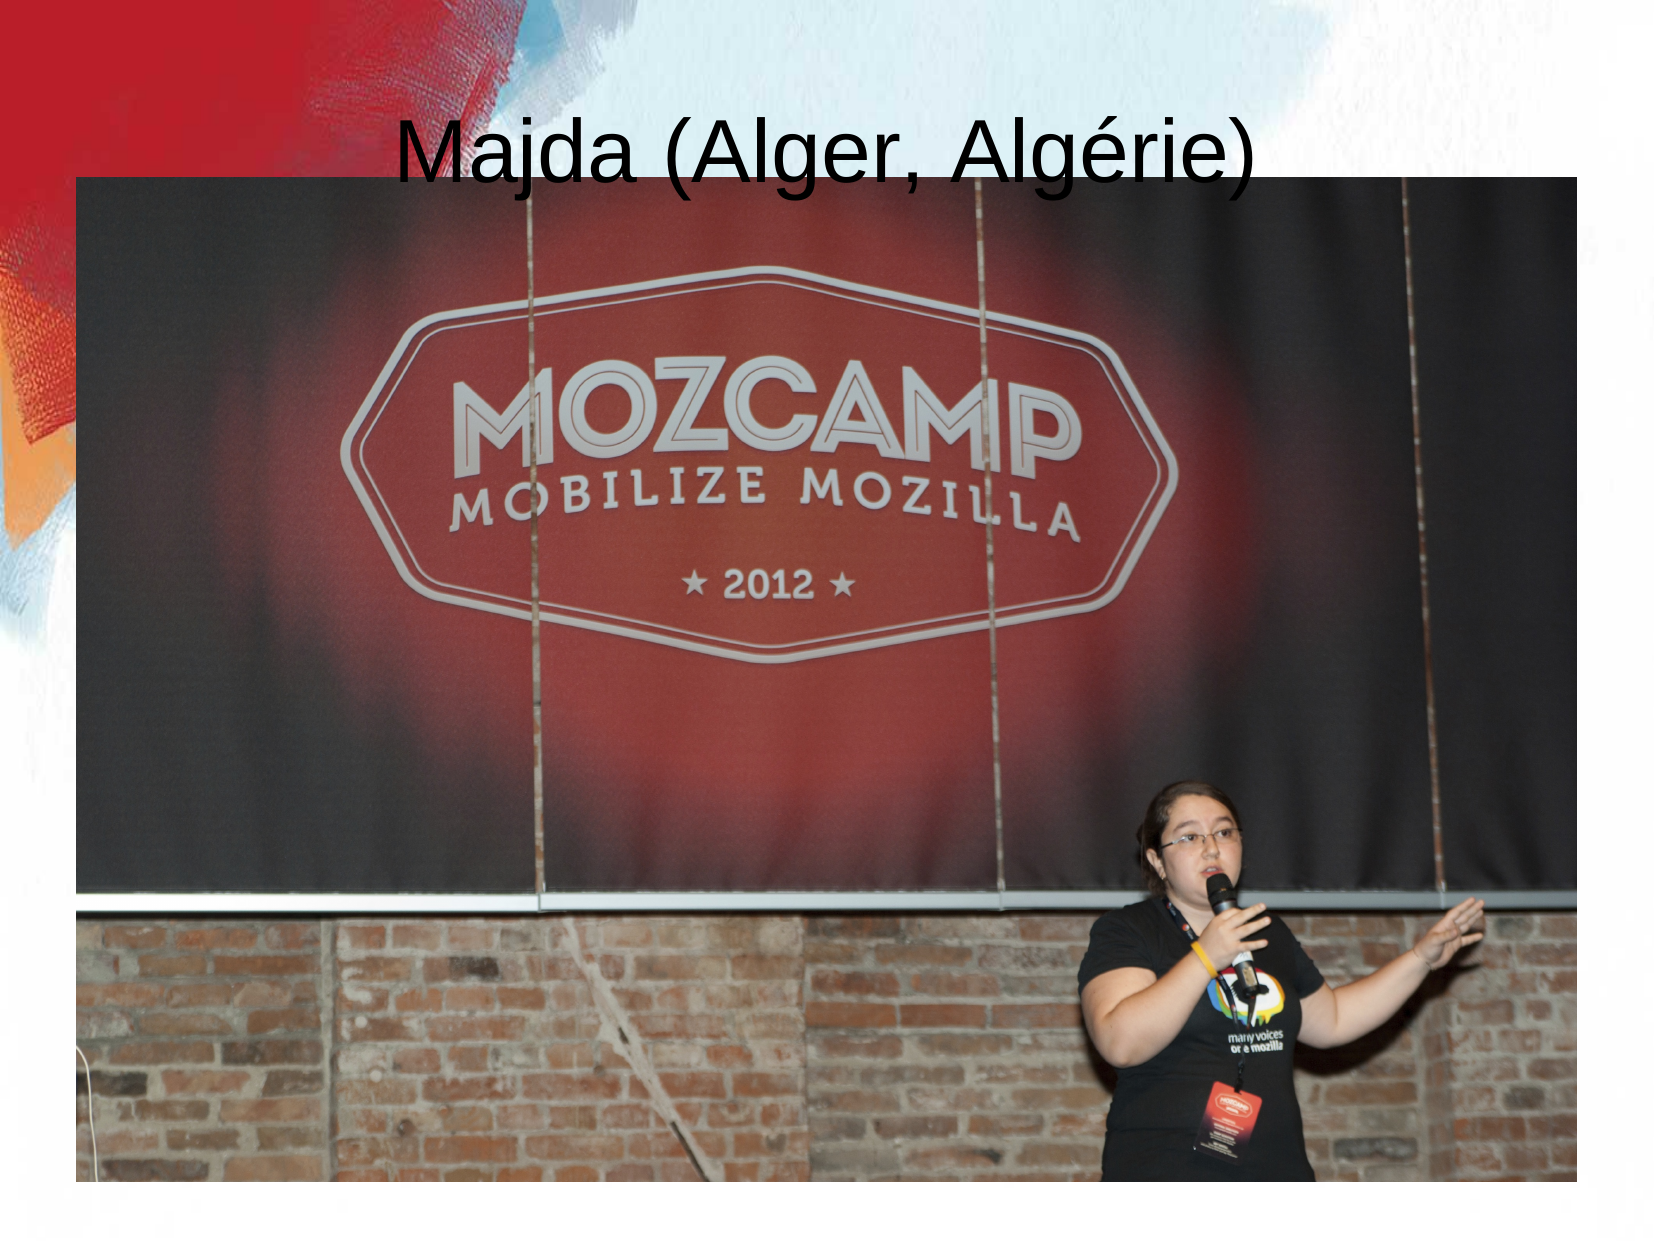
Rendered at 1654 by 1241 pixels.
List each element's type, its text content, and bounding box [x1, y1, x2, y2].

title Majda (Alger, Algérie) [82, 49, 1571, 257]
picture [0, 0, 1654, 1241]
